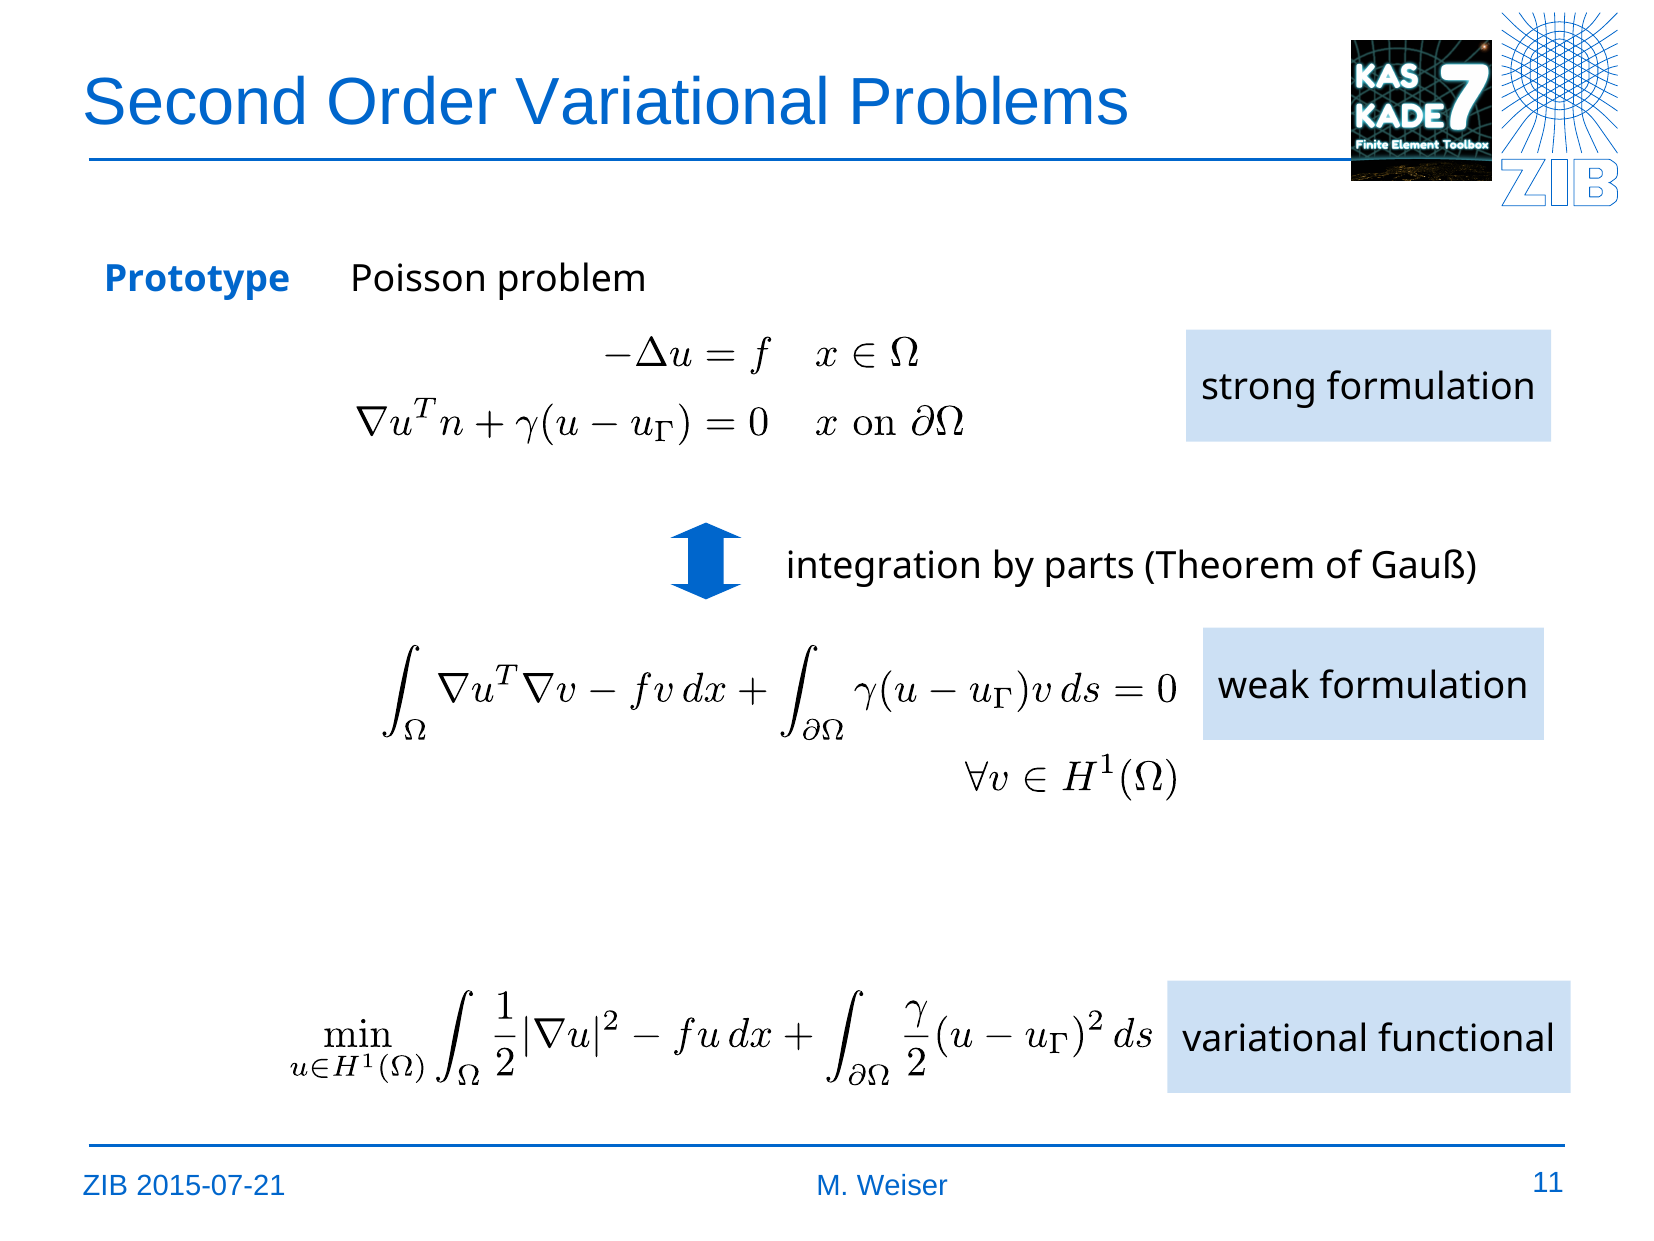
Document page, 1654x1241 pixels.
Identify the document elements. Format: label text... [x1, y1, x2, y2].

text_box variational functional [1175, 980, 1563, 1093]
text_box Prototype [89, 244, 299, 304]
picture [1351, 40, 1492, 181]
text_box Poisson problem [335, 244, 650, 304]
picture [356, 336, 963, 446]
text_box strong formulation [1194, 329, 1543, 442]
text_box [670, 522, 742, 600]
picture [964, 753, 1176, 801]
picture [290, 990, 1152, 1086]
text_box integration by parts (Theorem of Gauß) [771, 531, 1460, 591]
picture [382, 644, 1176, 741]
text_box weak formulation [1210, 627, 1537, 740]
title Second Order Variational Problems [82, 64, 1359, 139]
